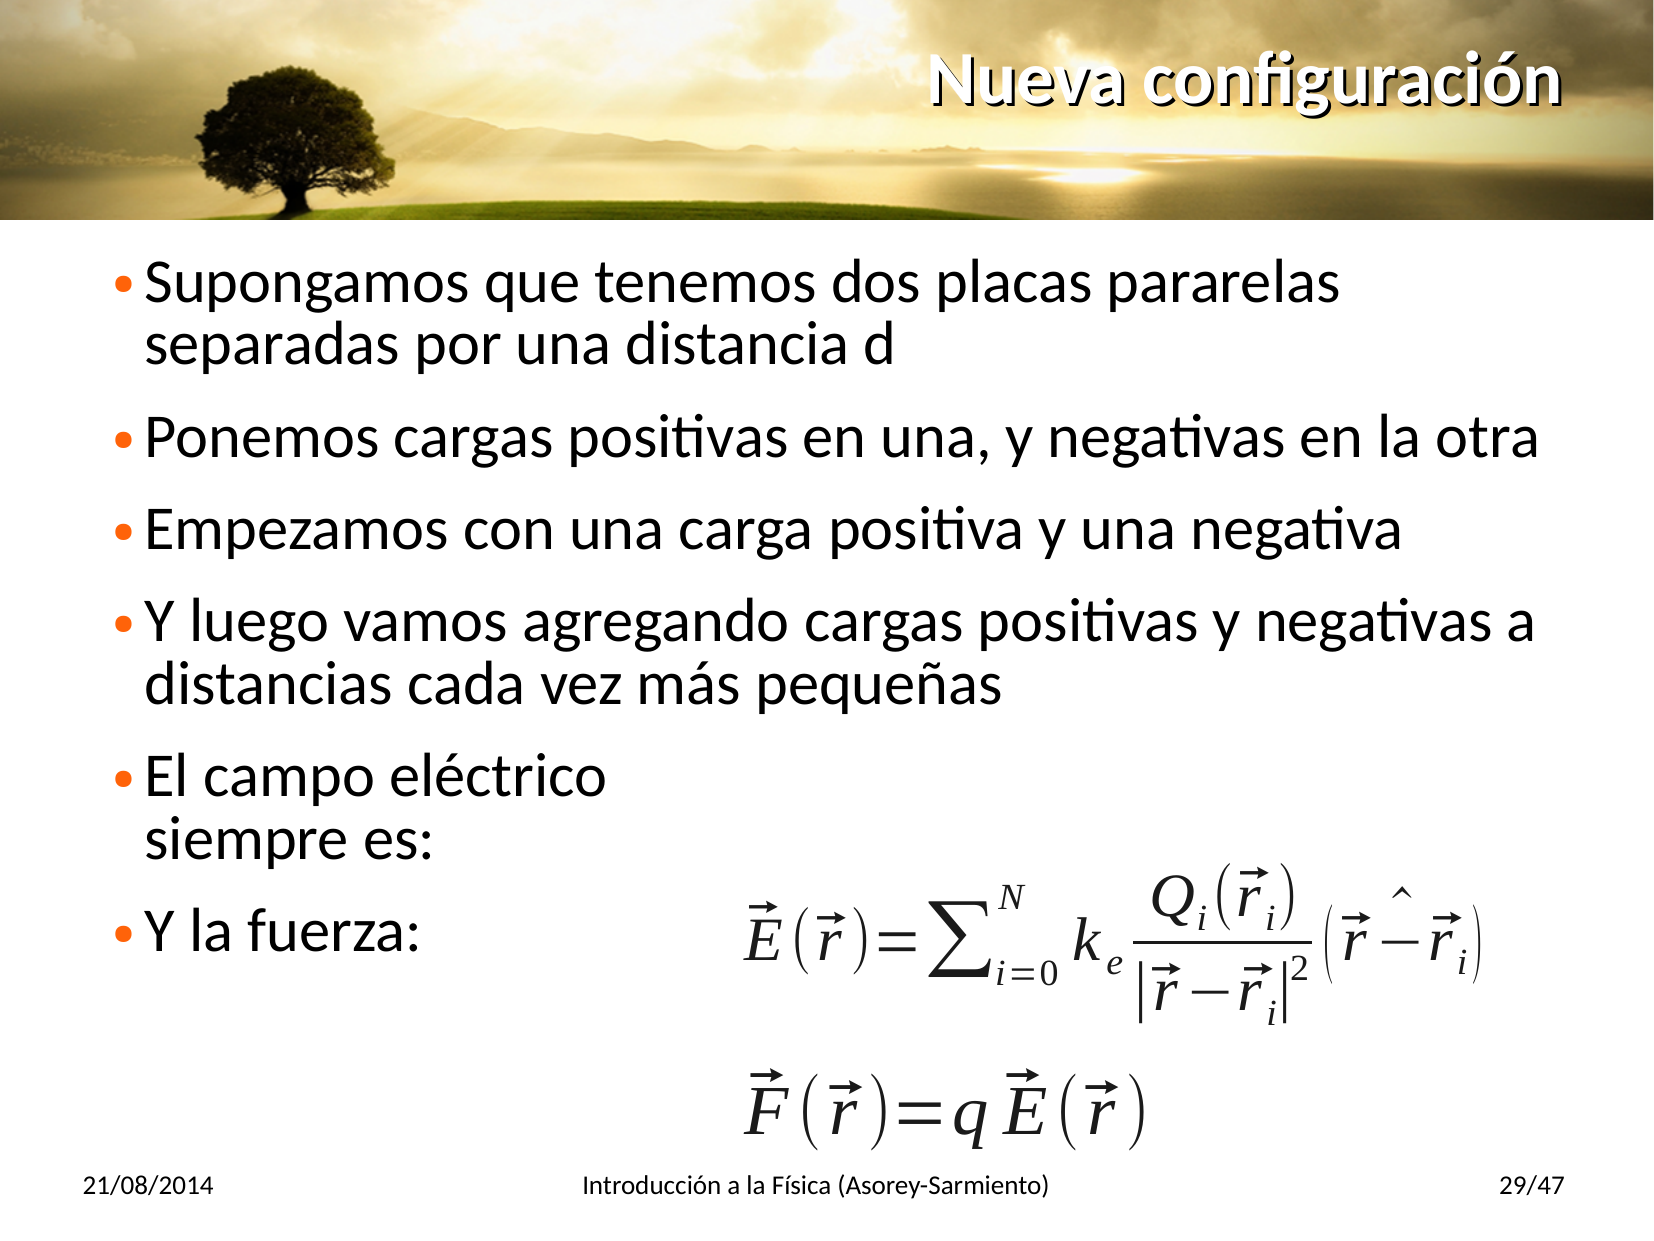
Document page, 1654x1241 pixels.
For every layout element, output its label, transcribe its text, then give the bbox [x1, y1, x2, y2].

list Supongamos que tenemos dos placas pararelas separadas por una distancia d Ponemos cargas positivas en una, y negativas en la otra Empezamos con una carga positiva y una negativa Y luego vamos agregando cargas positivas y negativas a distancias cada vez más pequeñas El campo eléctrico siempre es: Y la fuerza: [82, 255, 1571, 1171]
picture [0, 0, 1654, 220]
chart [735, 1065, 1156, 1156]
title Nueva configuración [75, 19, 1564, 151]
chart [735, 859, 1490, 1034]
